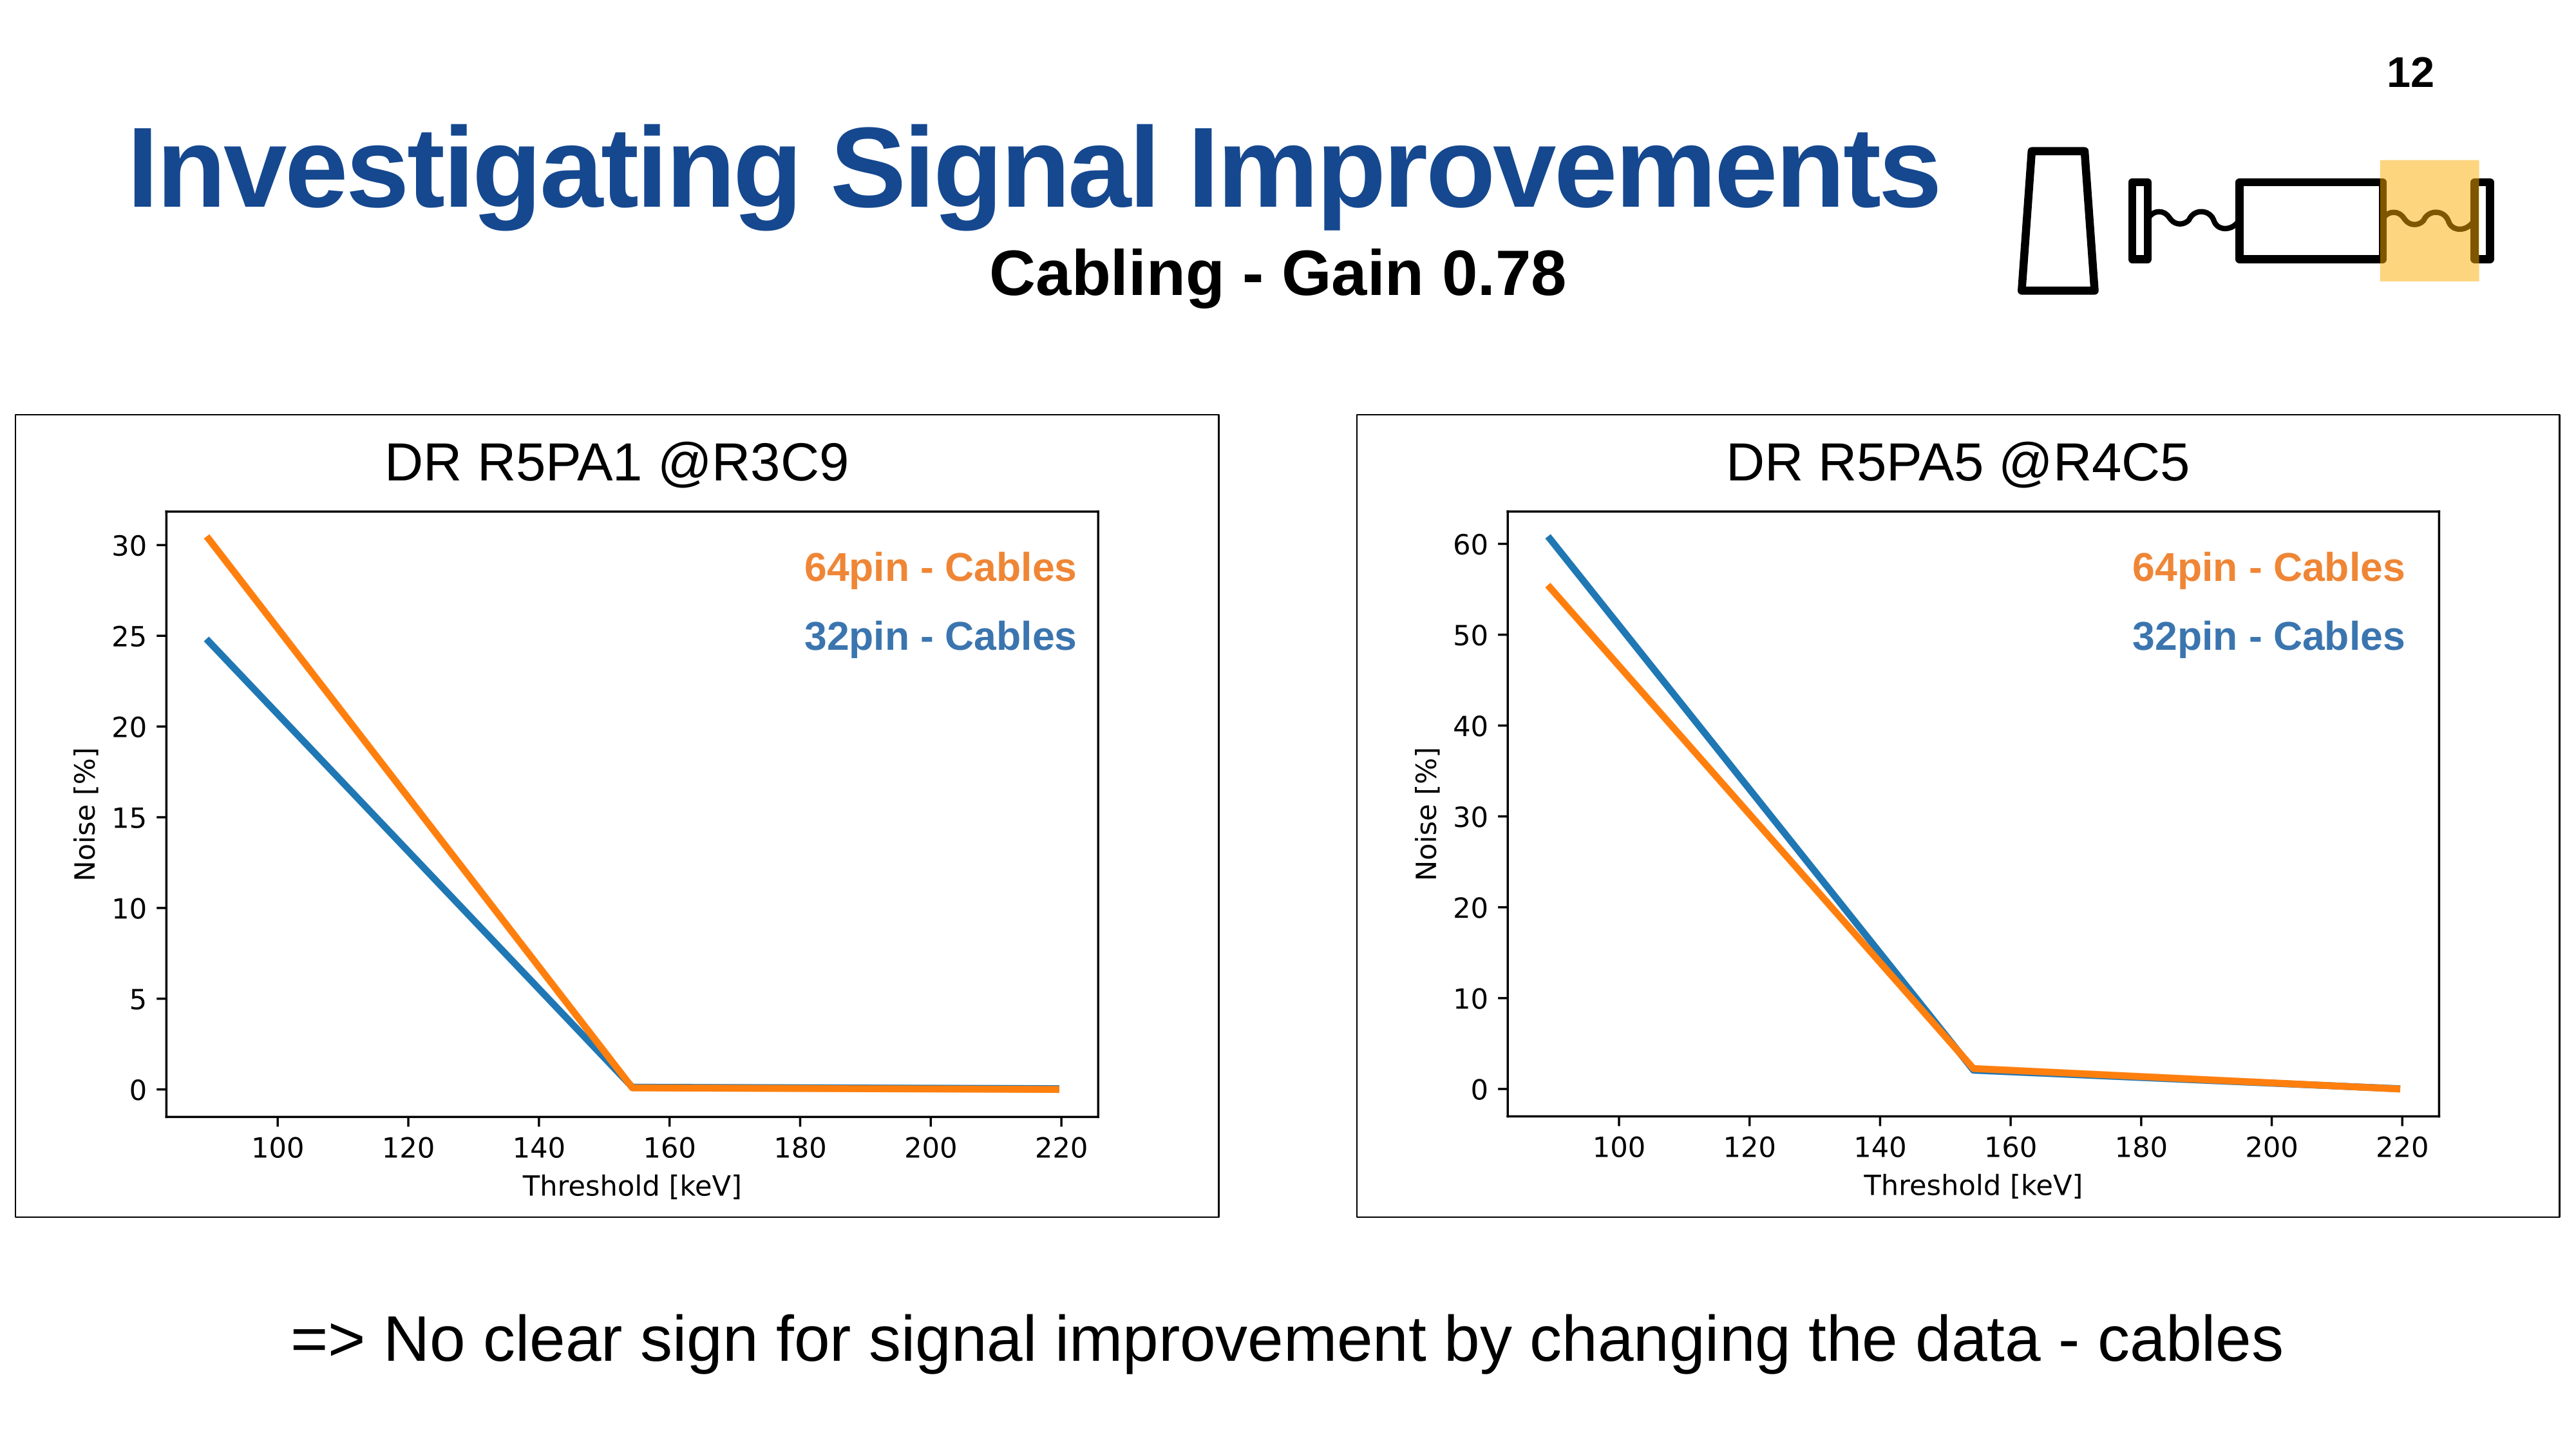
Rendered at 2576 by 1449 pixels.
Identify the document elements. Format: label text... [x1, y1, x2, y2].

picture [16, 415, 1218, 1217]
text_box 32pin - Cables [2125, 606, 2413, 666]
text_box 64pin - Cables [2125, 537, 2413, 597]
text_box DR R5PA1 @R3C9 [388, 425, 846, 499]
text_box 12 [2190, 43, 2439, 111]
picture [1358, 415, 2559, 1217]
text_box DR R5PA5 @R4C5 [1730, 425, 2187, 499]
text_box => No clear sign for signal improvement by changing the data - cables [270, 1296, 2306, 1382]
text_box [1964, 83, 2541, 358]
text_box 64pin - Cables [797, 537, 1084, 597]
text_box 32pin - Cables [797, 606, 1084, 666]
title Investigating Signal Improvements [127, 100, 1964, 237]
list Cabling - Gain 0.78 [127, 237, 1964, 336]
